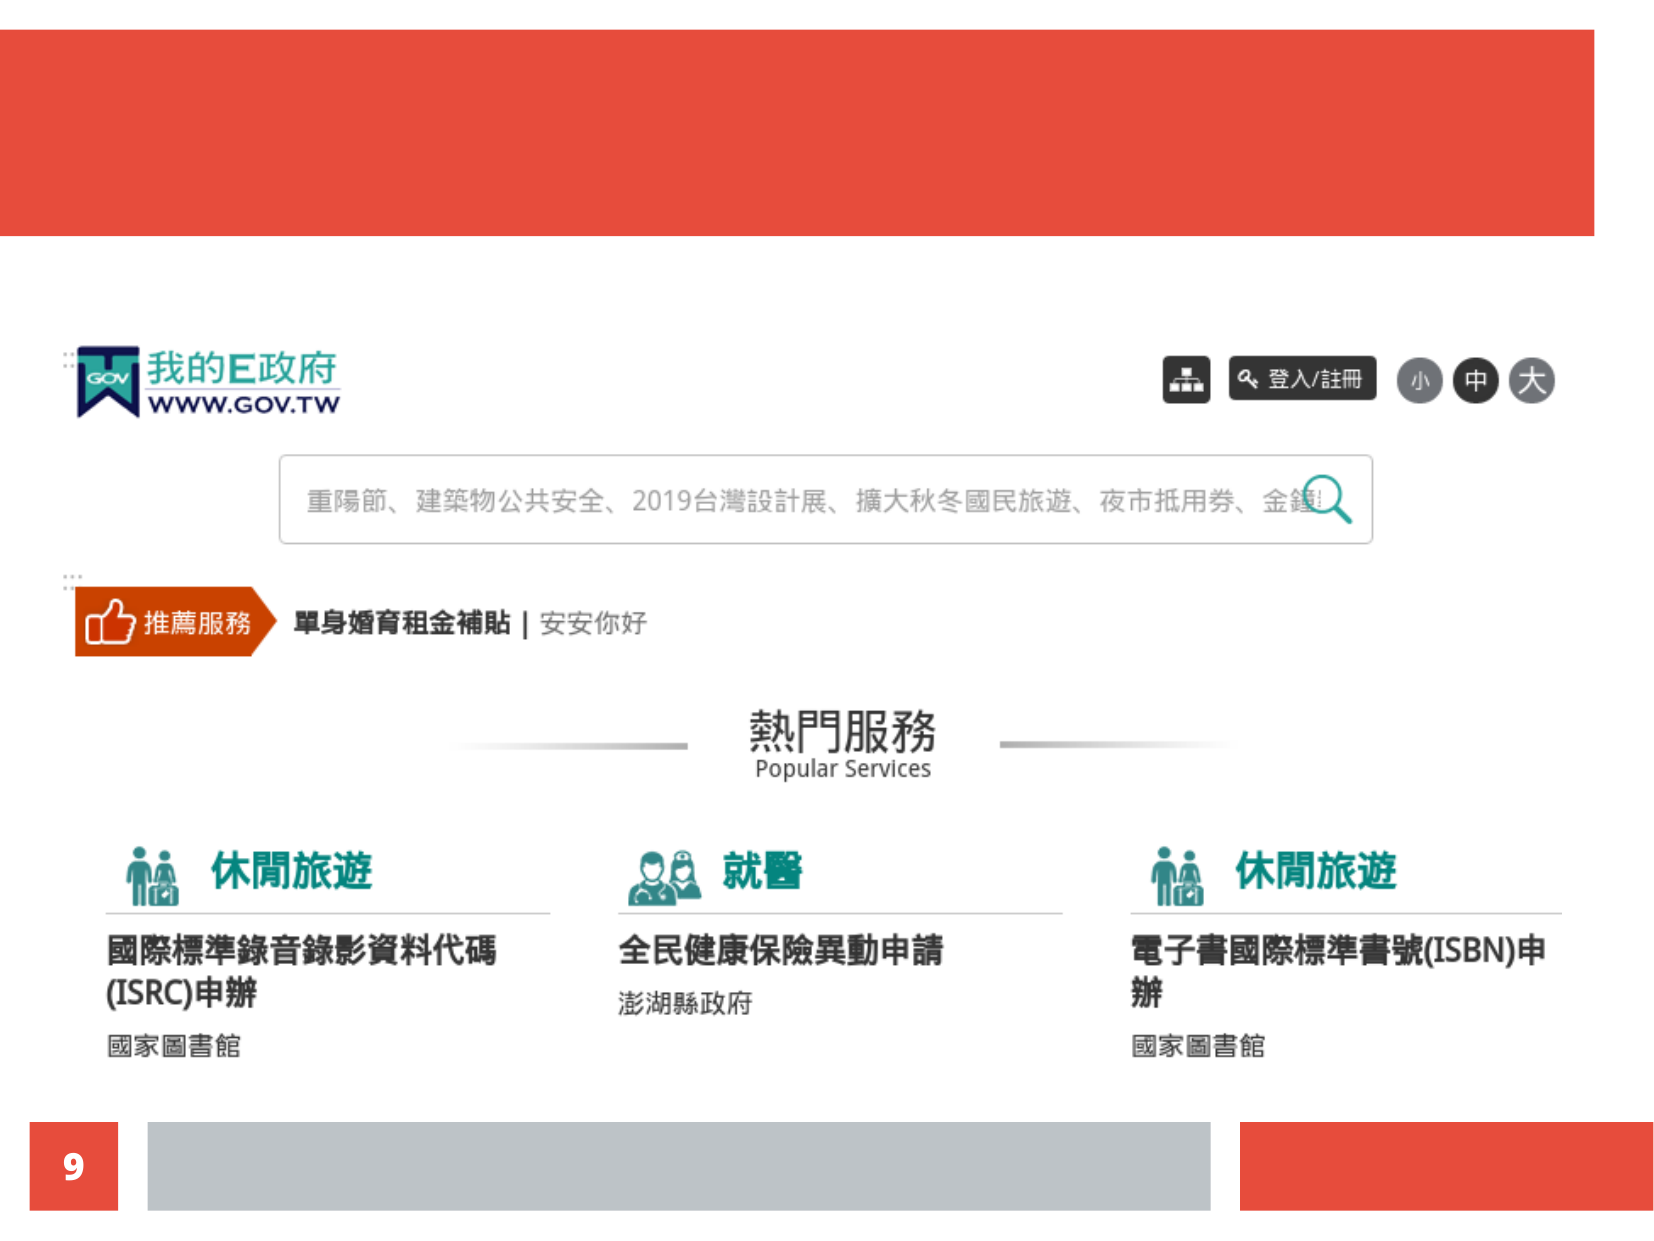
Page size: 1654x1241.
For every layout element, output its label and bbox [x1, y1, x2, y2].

picture [62, 324, 1562, 1093]
